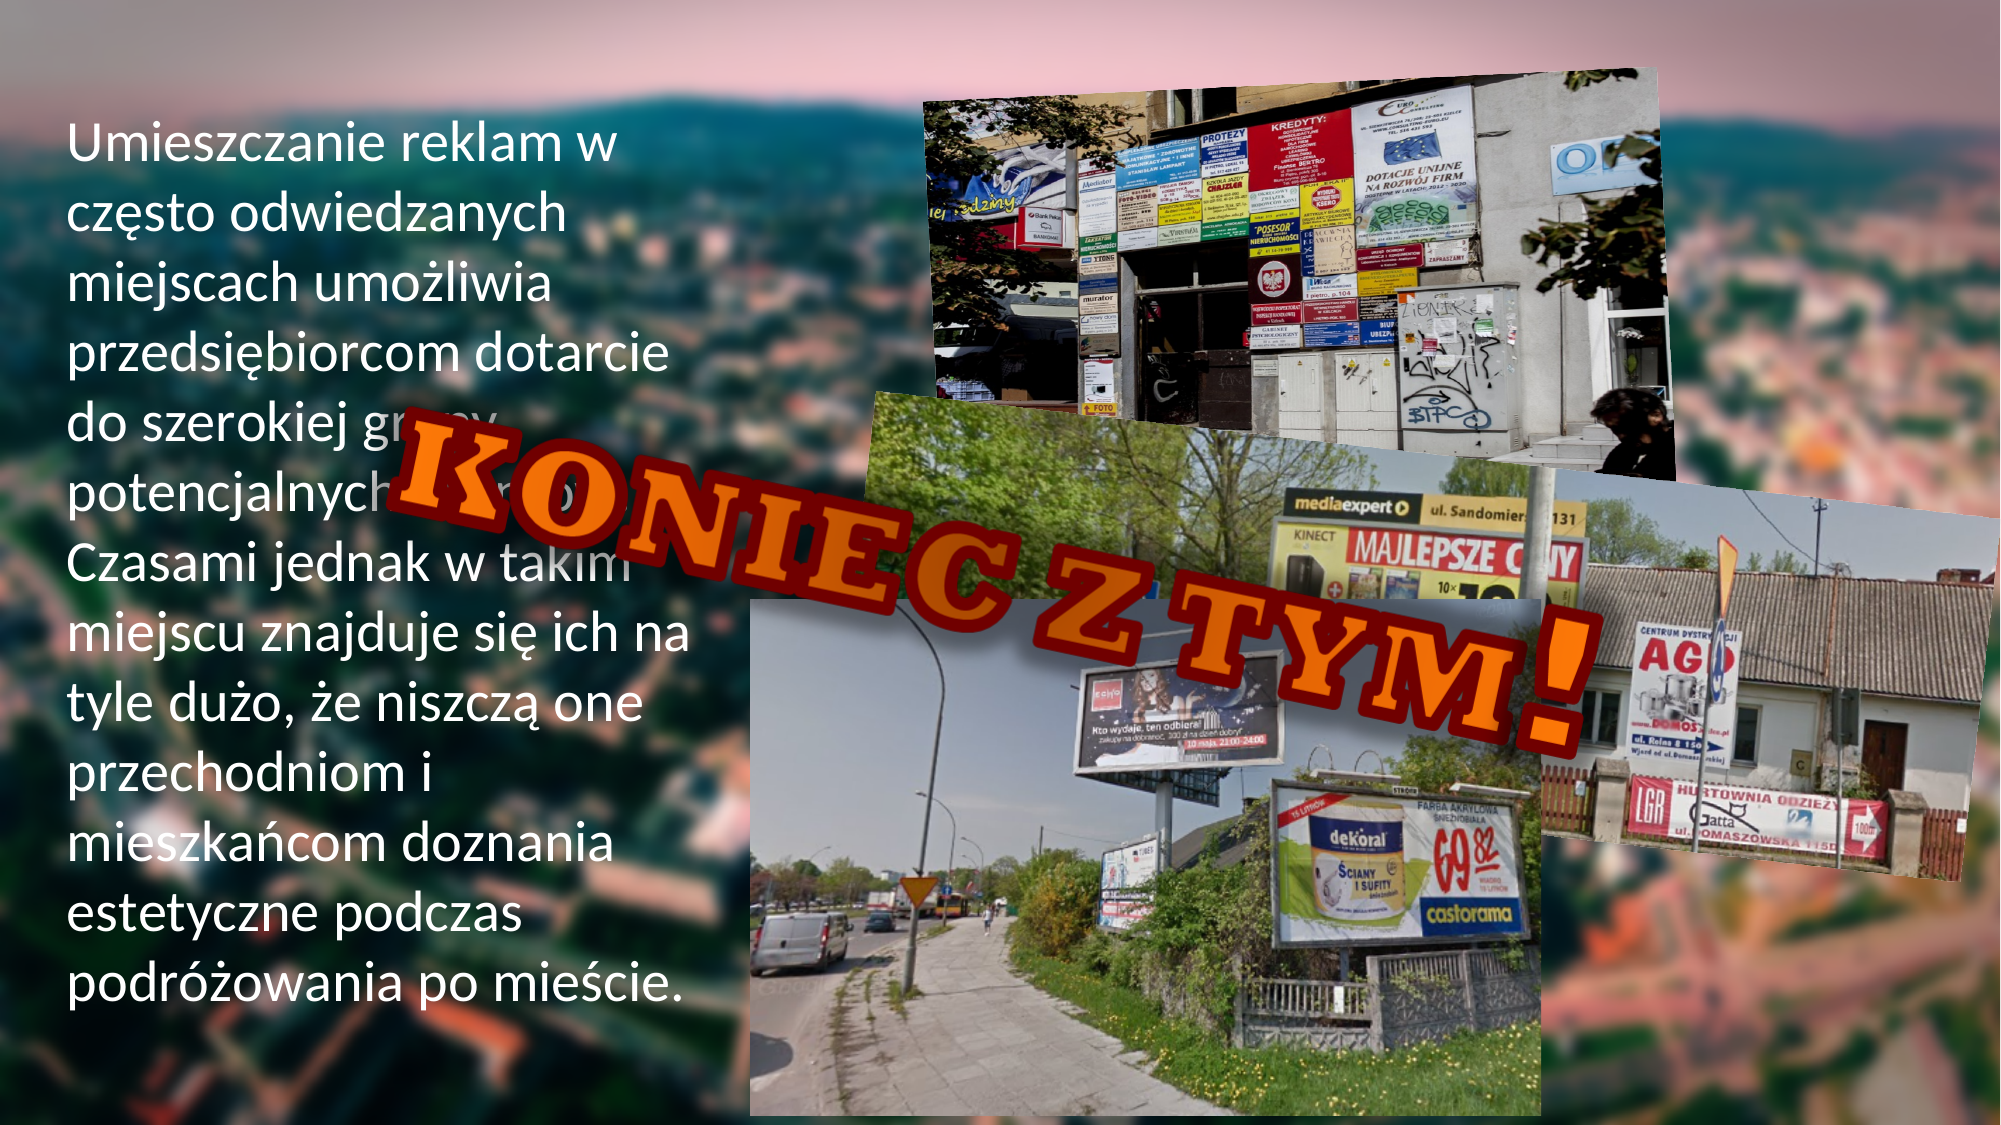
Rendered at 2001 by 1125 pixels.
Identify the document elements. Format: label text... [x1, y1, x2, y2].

picture [0, 0, 2001, 1125]
text_box Umieszczanie reklam w często odwiedzanych miejscach umożliwia przedsiębiorcom dotarcie do szerokiej grupy potencjalnych klientów. Czasami jednak w takim miejscu znajduje się ich na tyle dużo, że niszczą one przechodniom i mieszkańcom doznania estetyczne podczas podróżowania po mieście. [52, 95, 713, 1022]
